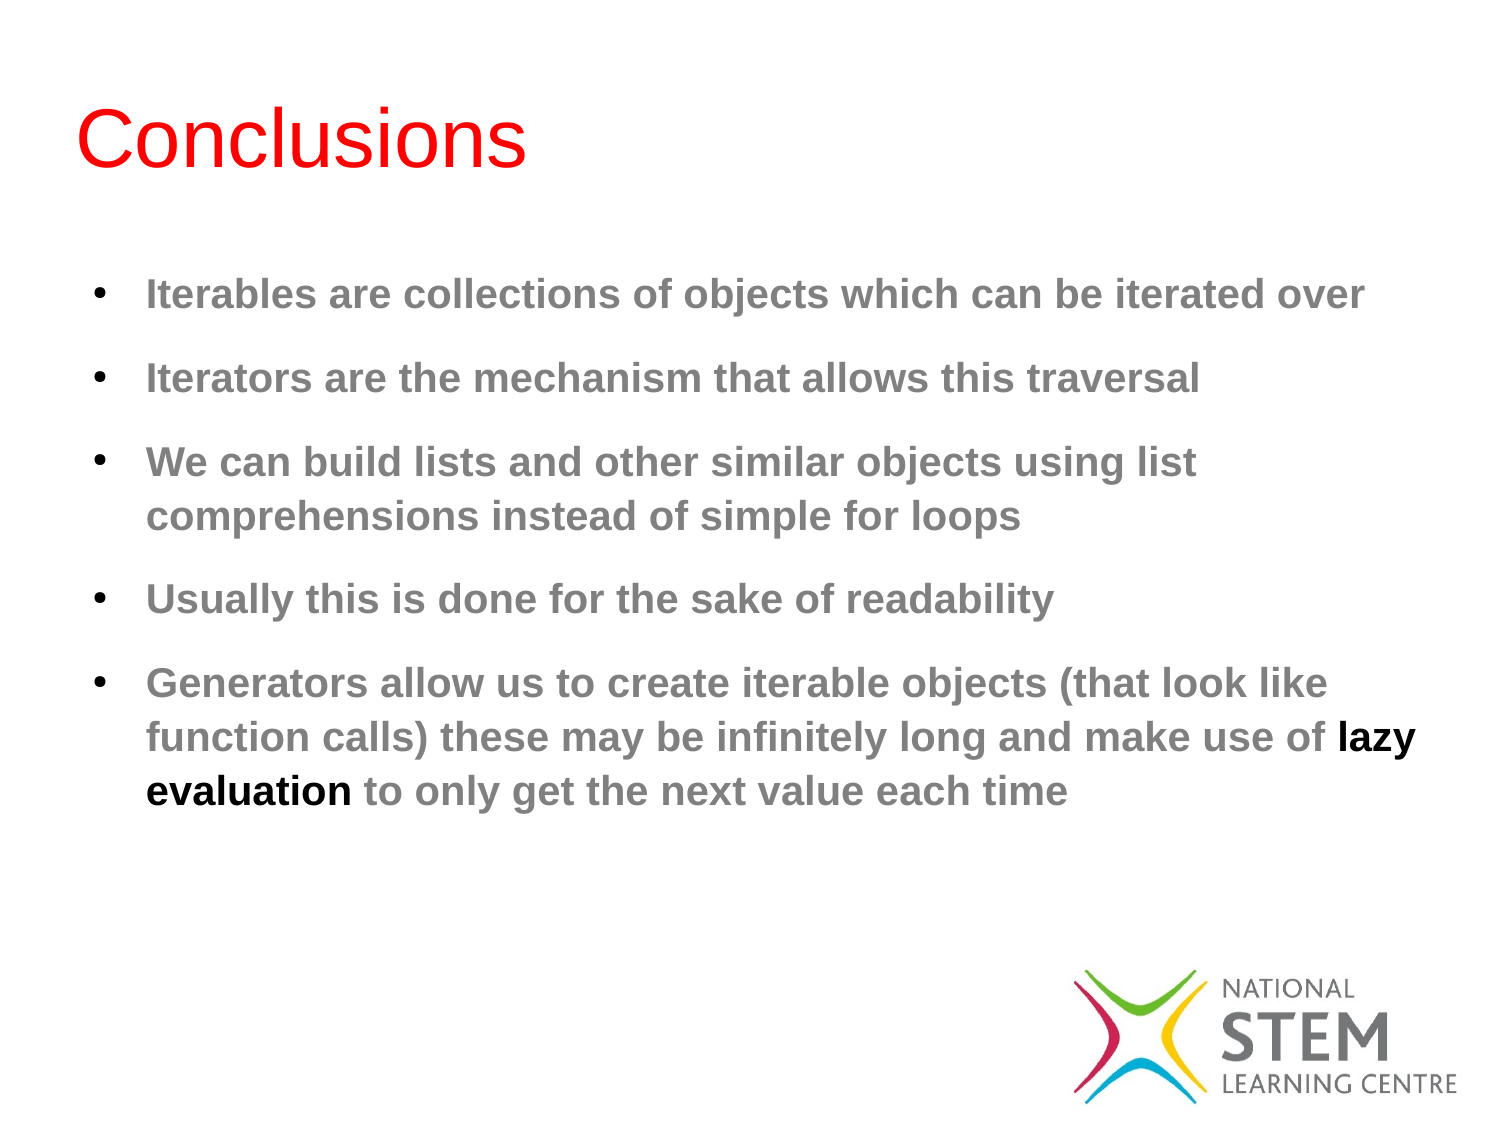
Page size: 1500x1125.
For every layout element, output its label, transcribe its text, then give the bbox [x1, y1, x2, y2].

title Conclusions [75, 44, 1425, 233]
list Iterables are collections of objects which can be iterated over Iterators are the mechanism that allows this traversal We can build lists and other similar objects using list comprehensions instead of simple for loops Usually this is done for the sake of readability Generators allow us to create iterable objects (that look like function calls) these may be infinitely long and make use of lazy evaluation to only get the next value each time [75, 263, 1425, 916]
picture [1057, 953, 1472, 1120]
